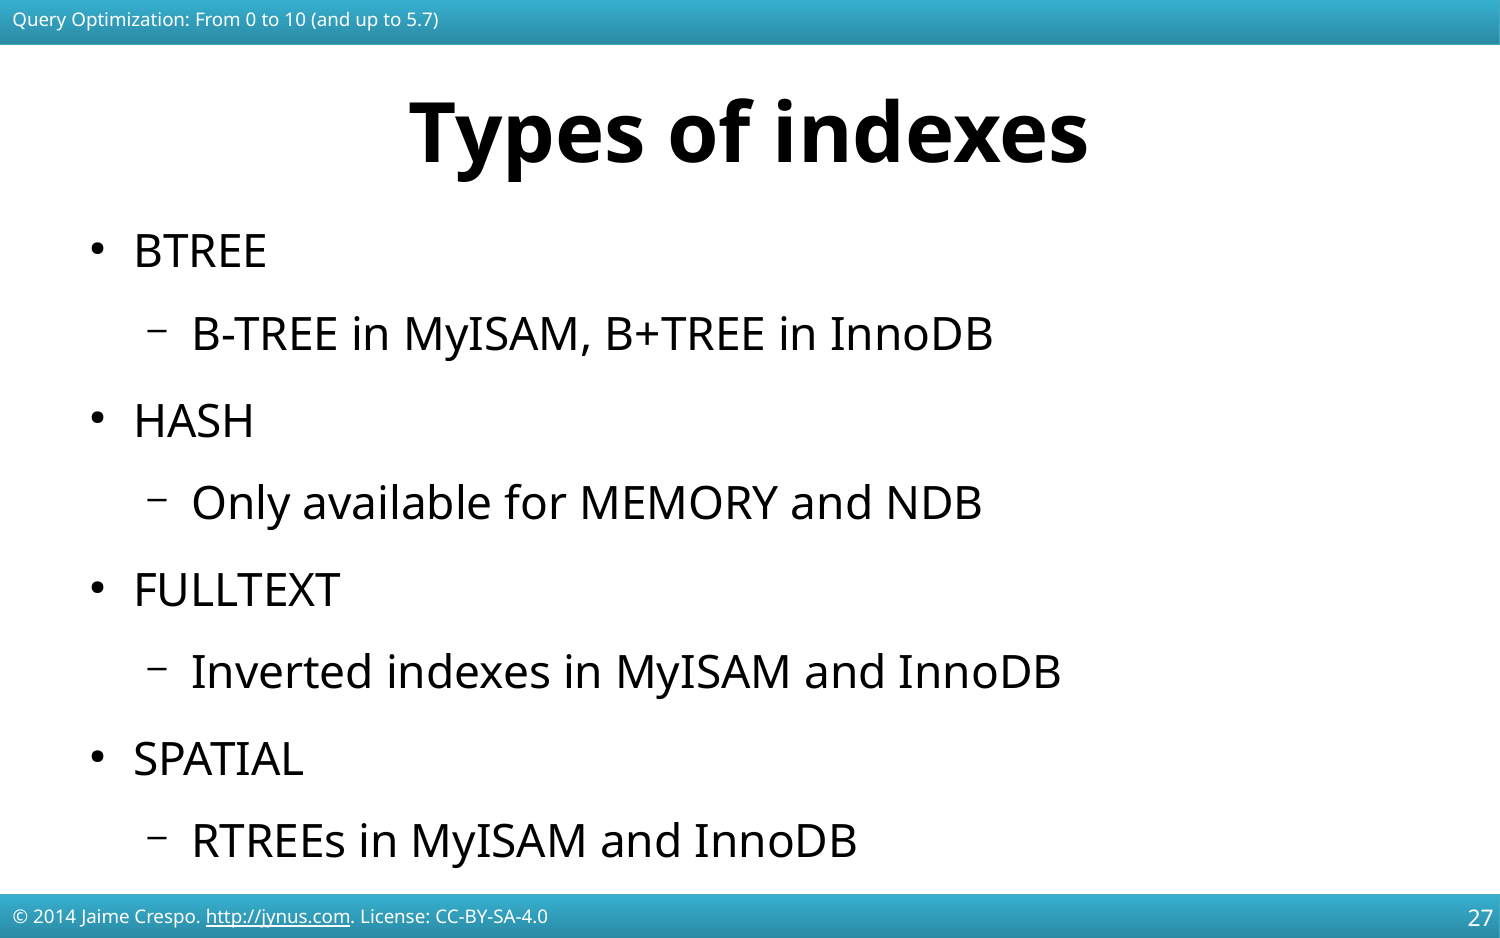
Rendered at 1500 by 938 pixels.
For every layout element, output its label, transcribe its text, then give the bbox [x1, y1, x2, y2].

slide_number [1389, 896, 1490, 935]
title Types of indexes [75, 51, 1425, 209]
list BTREE B-TREE in MyISAM, B+TREE in InnoDB HASH Only available for MEMORY and NDB FULLTEXT Inverted indexes in MyISAM and InnoDB SPATIAL RTREEs in MyISAM and InnoDB [75, 218, 1425, 876]
